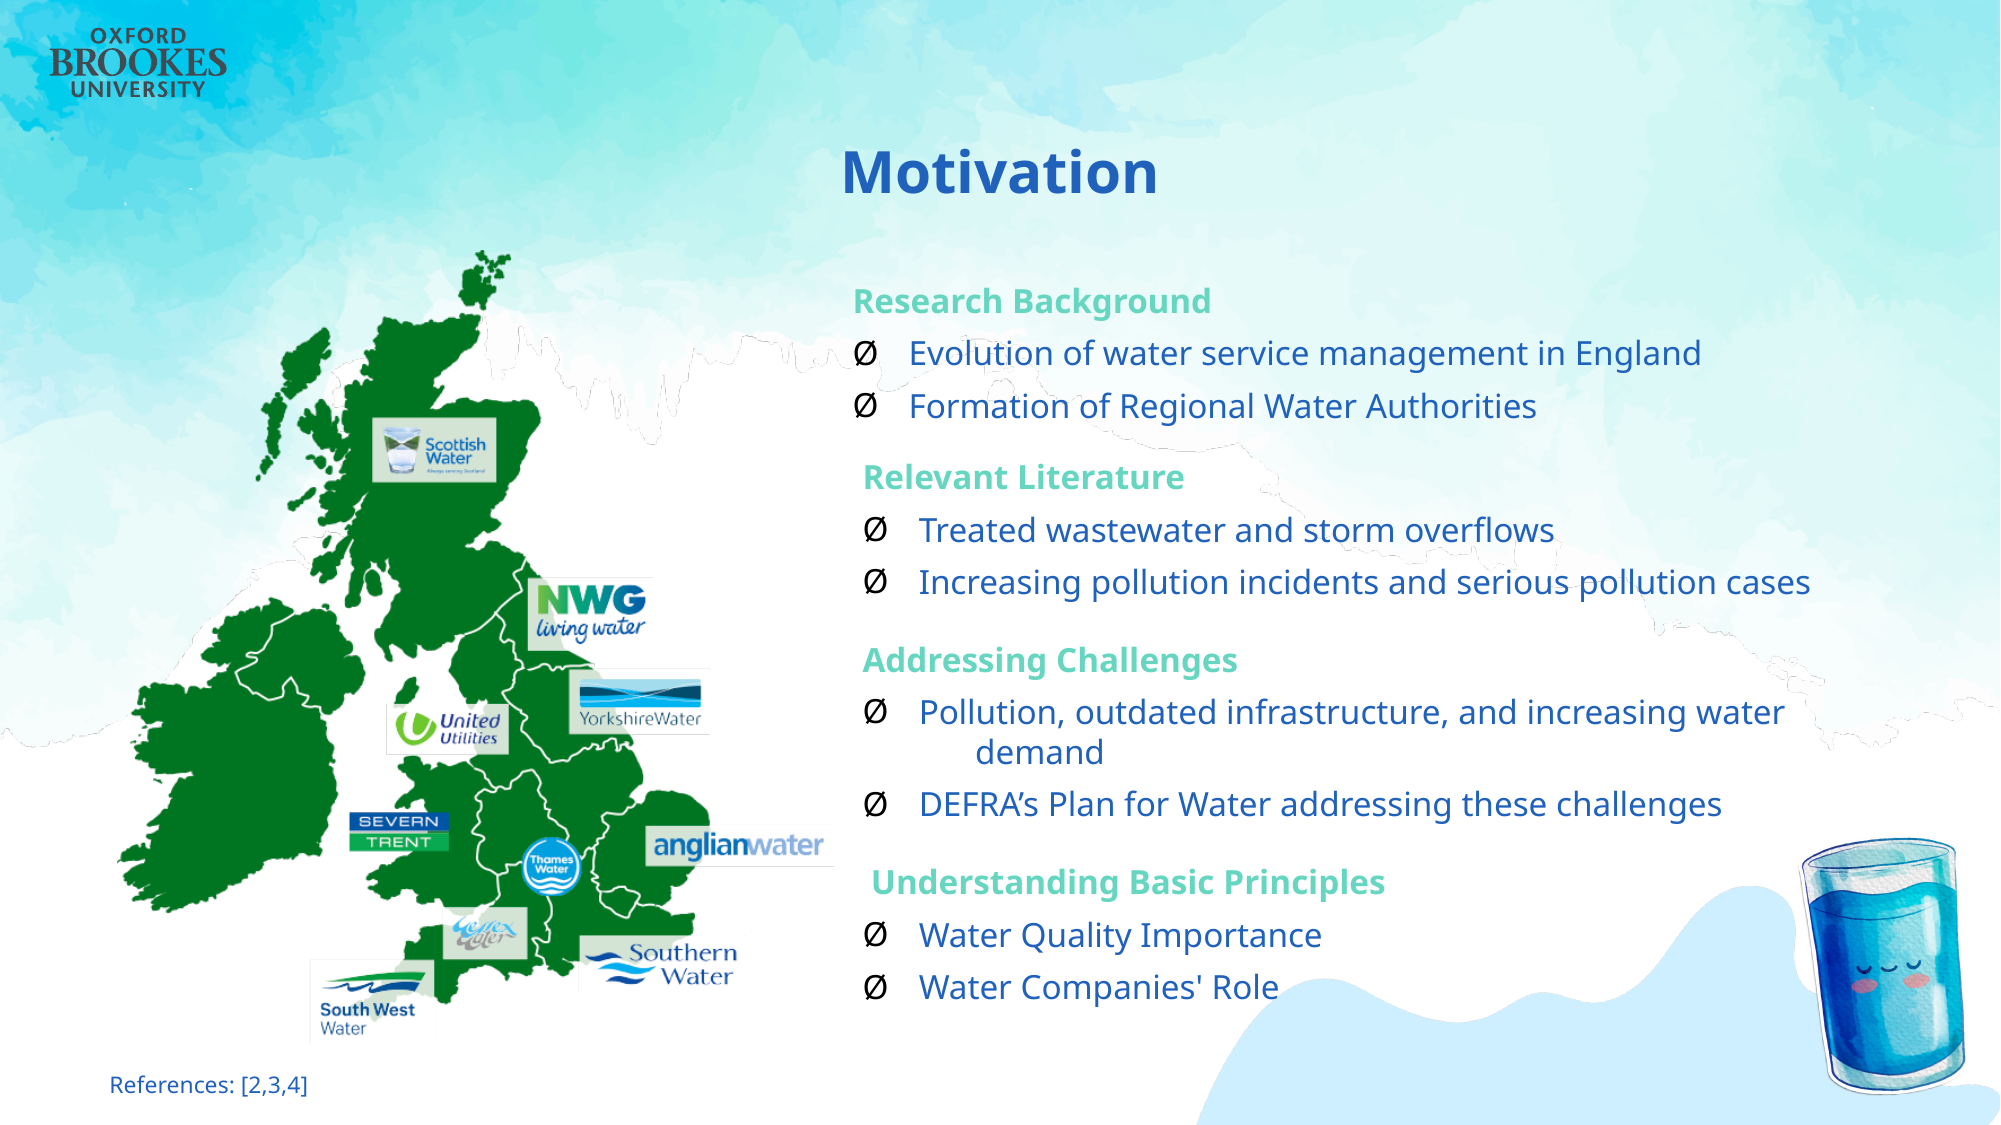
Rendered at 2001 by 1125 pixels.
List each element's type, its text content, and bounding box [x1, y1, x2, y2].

picture [49, 26, 228, 98]
text_box Addressing Challenges Pollution, outdated infrastructure, and increasing water demand DEFRA’s Plan for Water addressing these challenges [847, 631, 1837, 834]
text_box References: [2,3,4] [94, 1062, 352, 1106]
text_box Understanding Basic Principles Water Quality Importance Water Companies' Role [847, 853, 1669, 1016]
text_box Research Background Evolution of water service management in England Formation of Regional Water Authorities [837, 272, 1840, 435]
picture [117, 250, 834, 1045]
picture [1162, 828, 2000, 1125]
text_box Motivation [773, 127, 1227, 214]
text_box Relevant Literature Treated wastewater and storm overflows Increasing pollution incidents and serious pollution cases [847, 448, 1966, 611]
